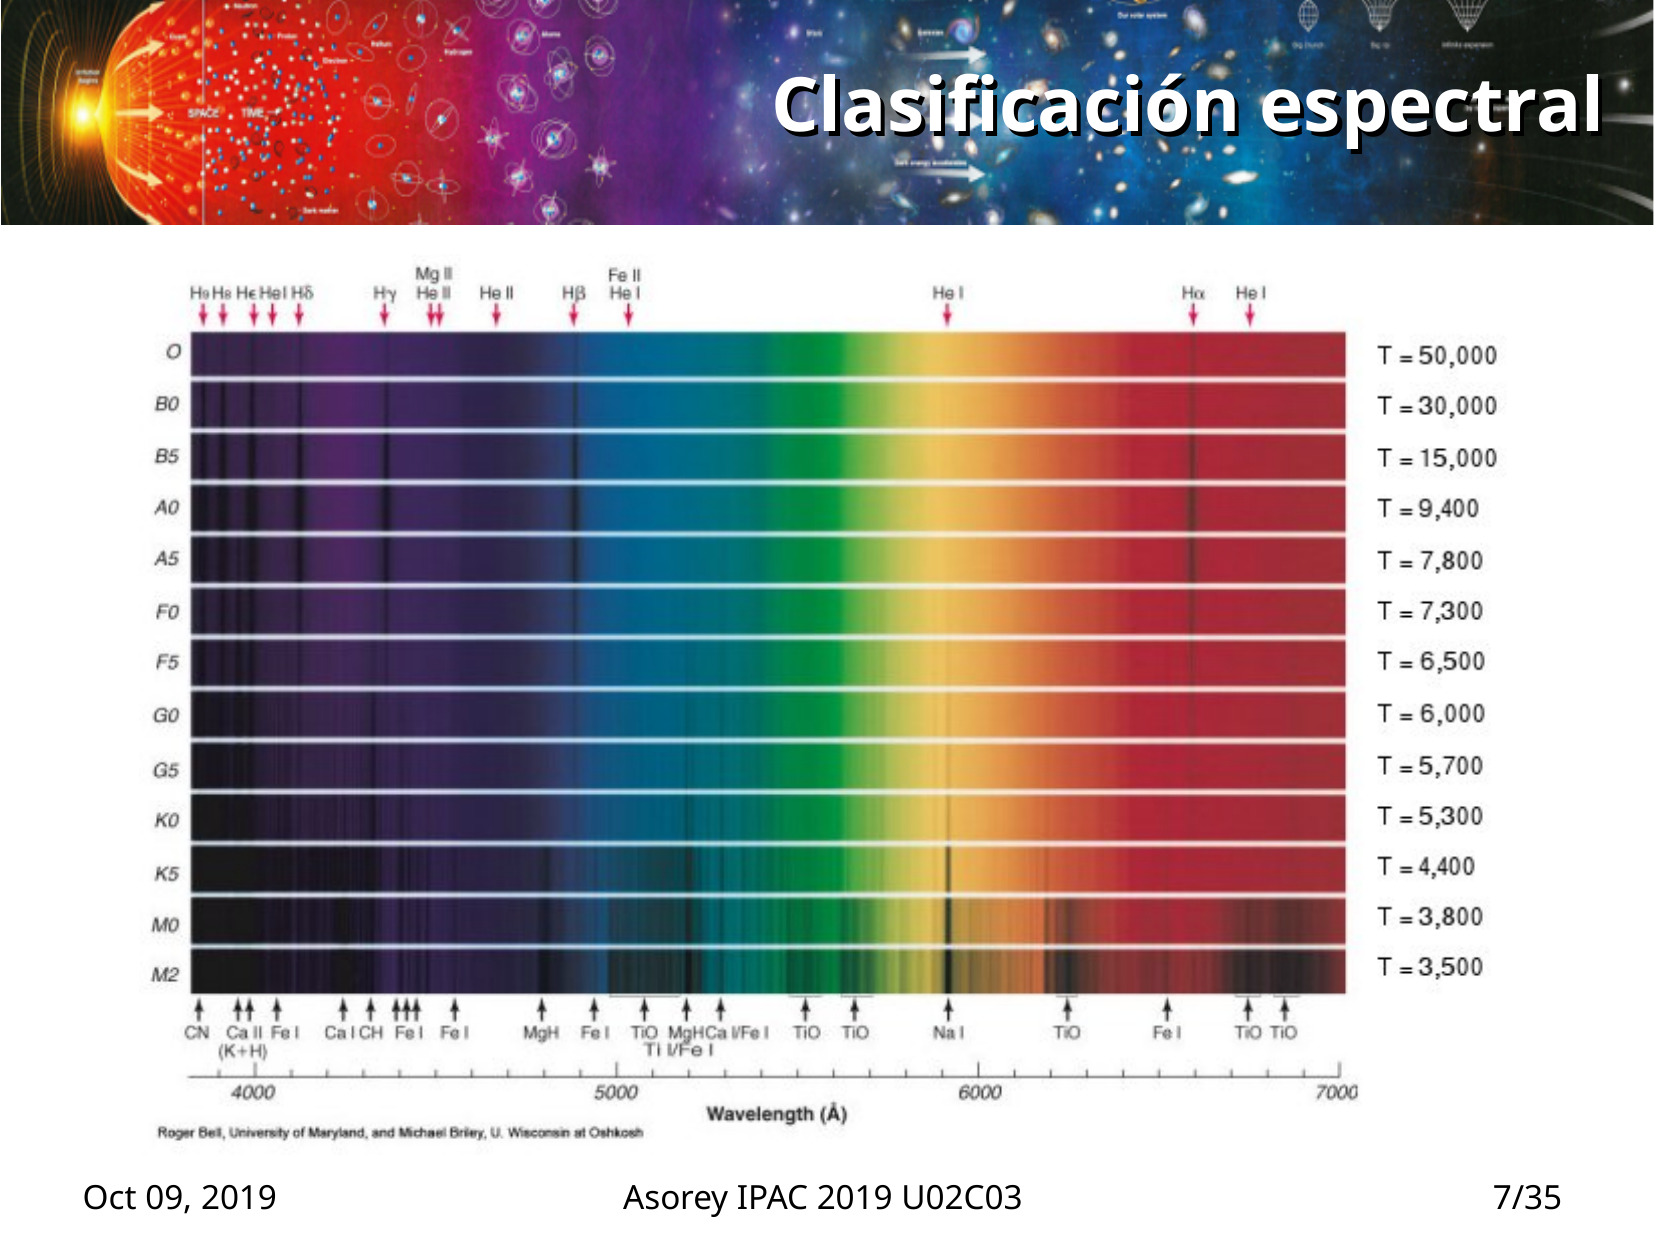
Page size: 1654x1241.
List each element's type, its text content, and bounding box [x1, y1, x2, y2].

picture [1, 0, 1654, 225]
picture [139, 254, 1511, 1156]
title Clasificación espectral [45, 15, 1606, 191]
